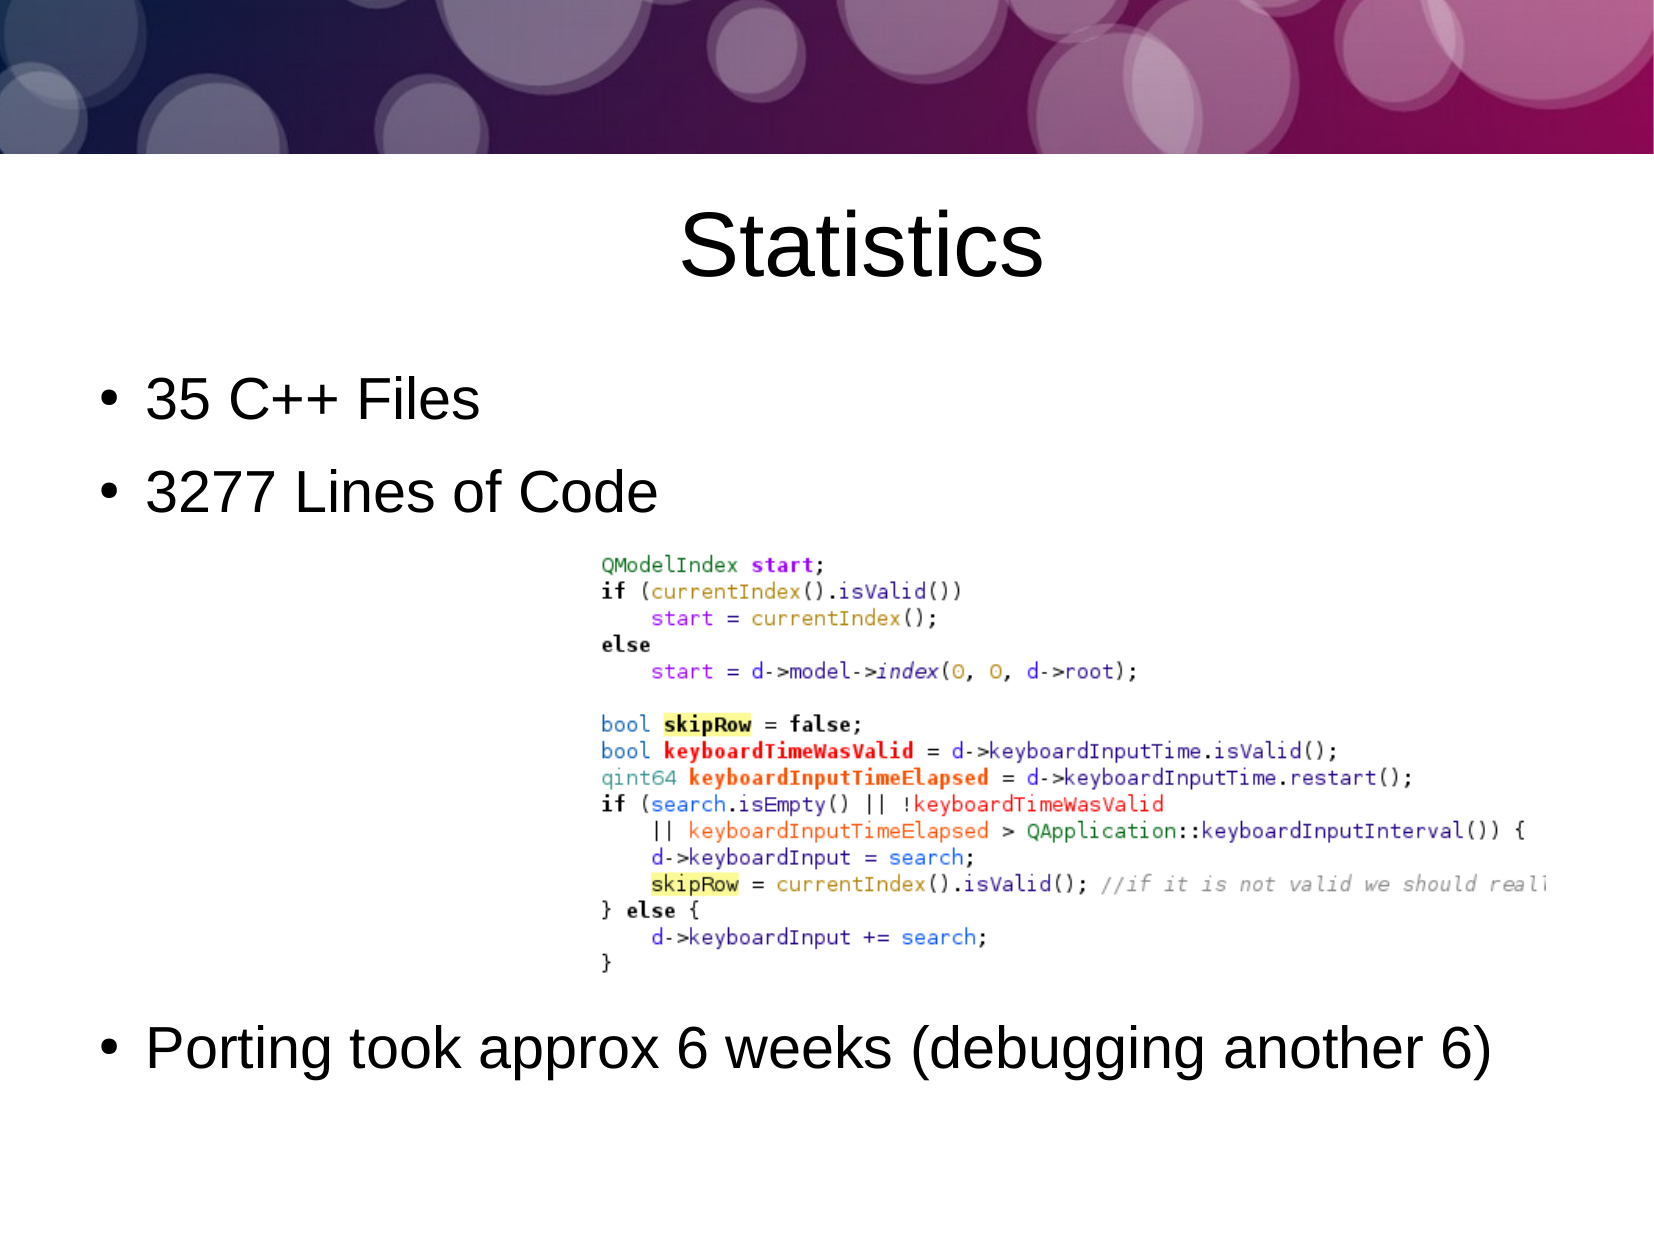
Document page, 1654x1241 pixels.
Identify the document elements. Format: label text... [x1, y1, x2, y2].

picture [0, 0, 1654, 154]
list 35 C++ Files 3277 Lines of Code Porting took approx 6 weeks (debugging another 6) [82, 366, 1571, 1087]
picture [556, 552, 1546, 991]
title Statistics [82, 159, 1571, 331]
